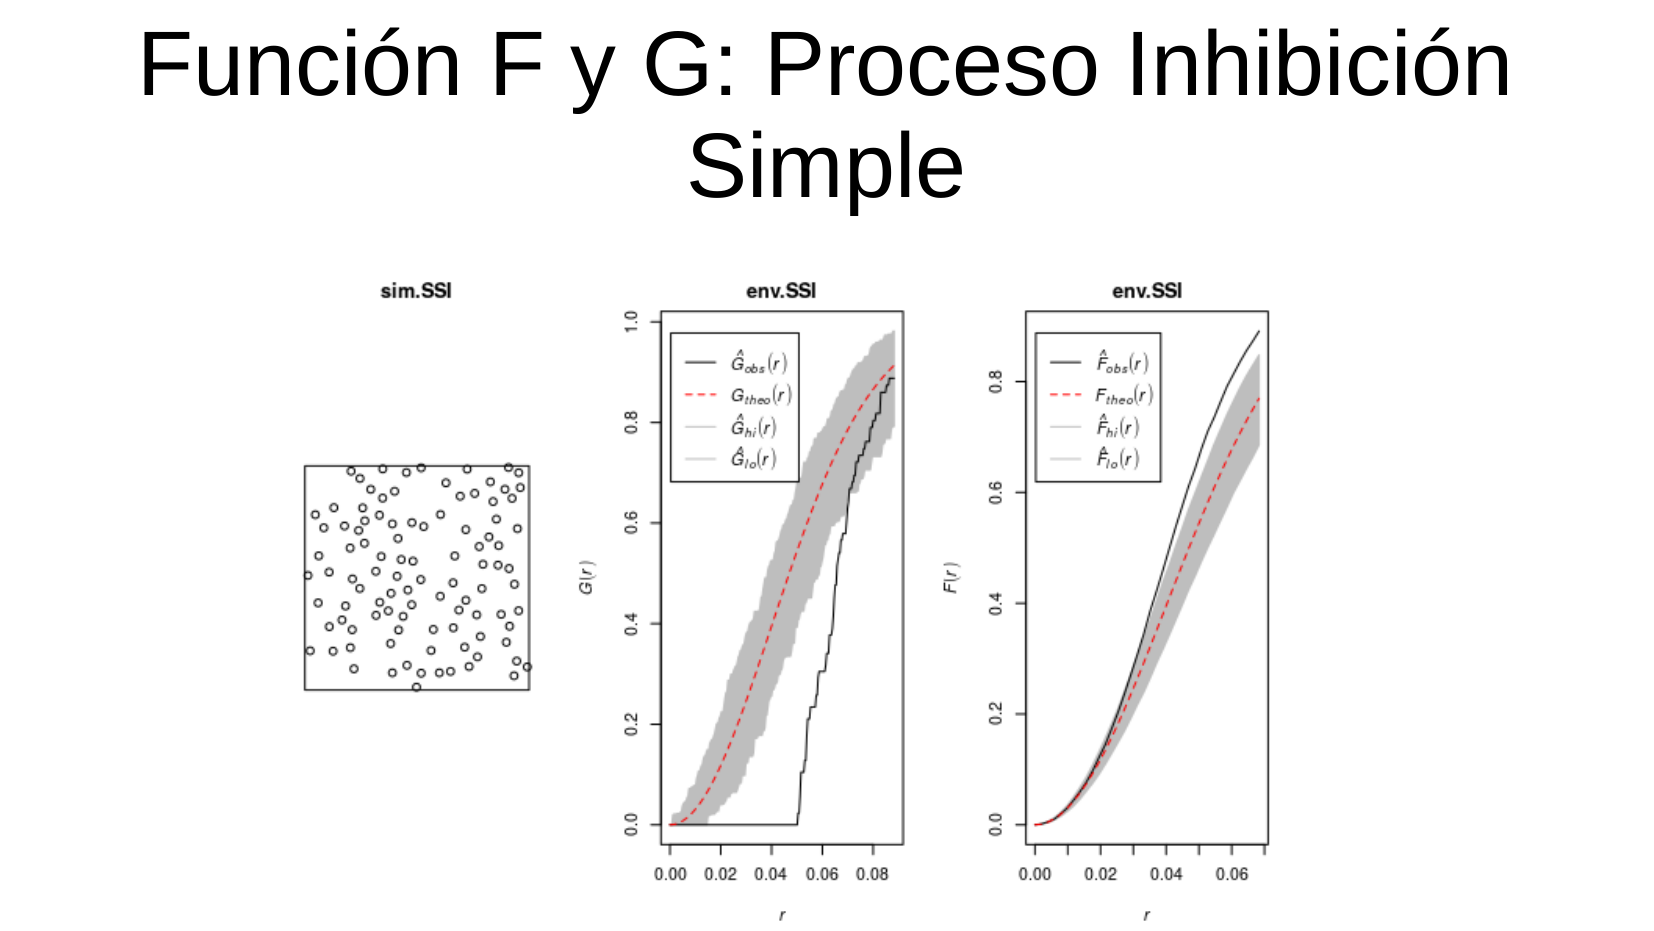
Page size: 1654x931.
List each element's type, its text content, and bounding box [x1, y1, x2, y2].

title Función F y G: Proceso Inhibición Simple [82, 12, 1571, 218]
picture [215, 270, 1310, 931]
